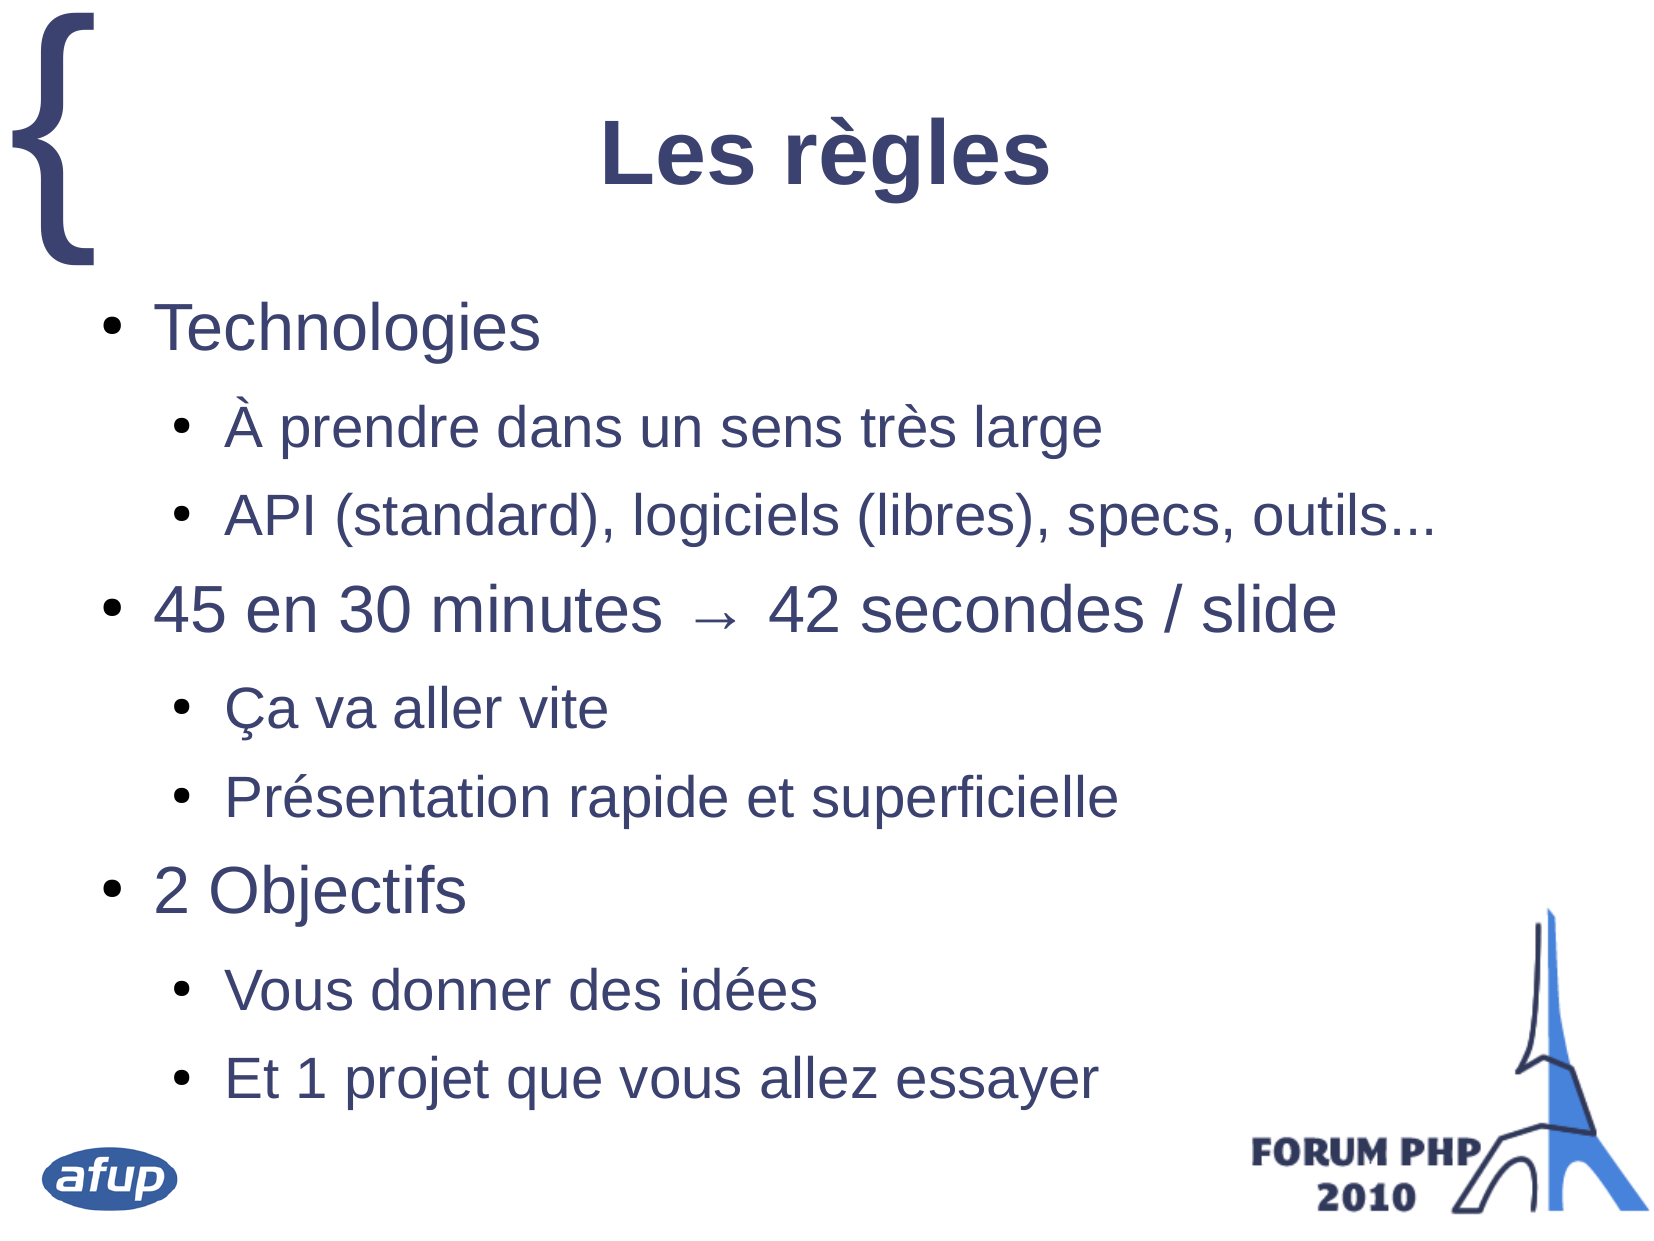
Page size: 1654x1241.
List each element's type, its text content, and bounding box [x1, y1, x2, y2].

list Technologies À prendre dans un sens très large API (standard), logiciels (libres), specs, outils... 45 en 30 minutes → 42 secondes / slide Ça va aller vite Présentation rapide et superficielle 2 Objectifs Vous donner des idées Et 1 projet que vous allez essayer [82, 290, 1571, 1112]
title Les règles [82, 56, 1571, 250]
picture [1240, 872, 1650, 1241]
picture [41, 1146, 178, 1211]
